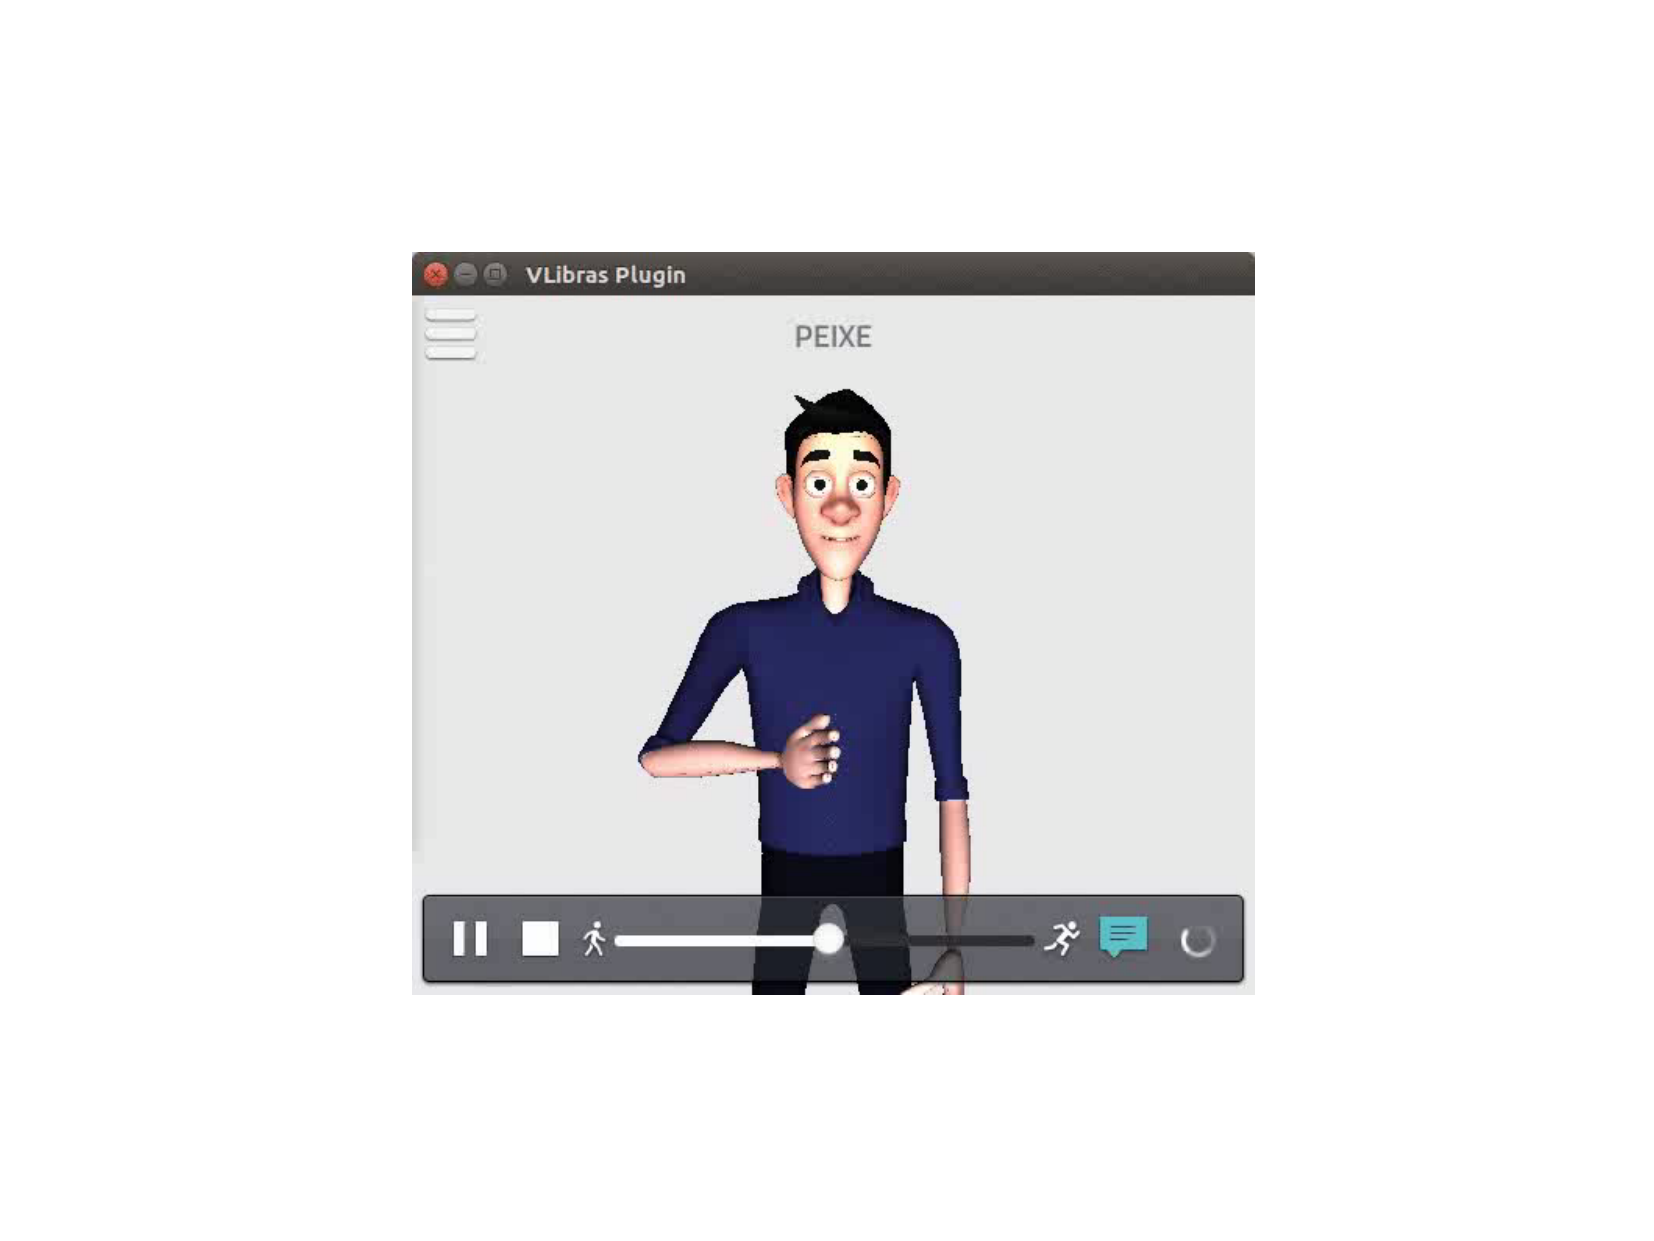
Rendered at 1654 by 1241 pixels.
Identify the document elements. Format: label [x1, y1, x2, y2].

text_box [411, 251, 1256, 996]
